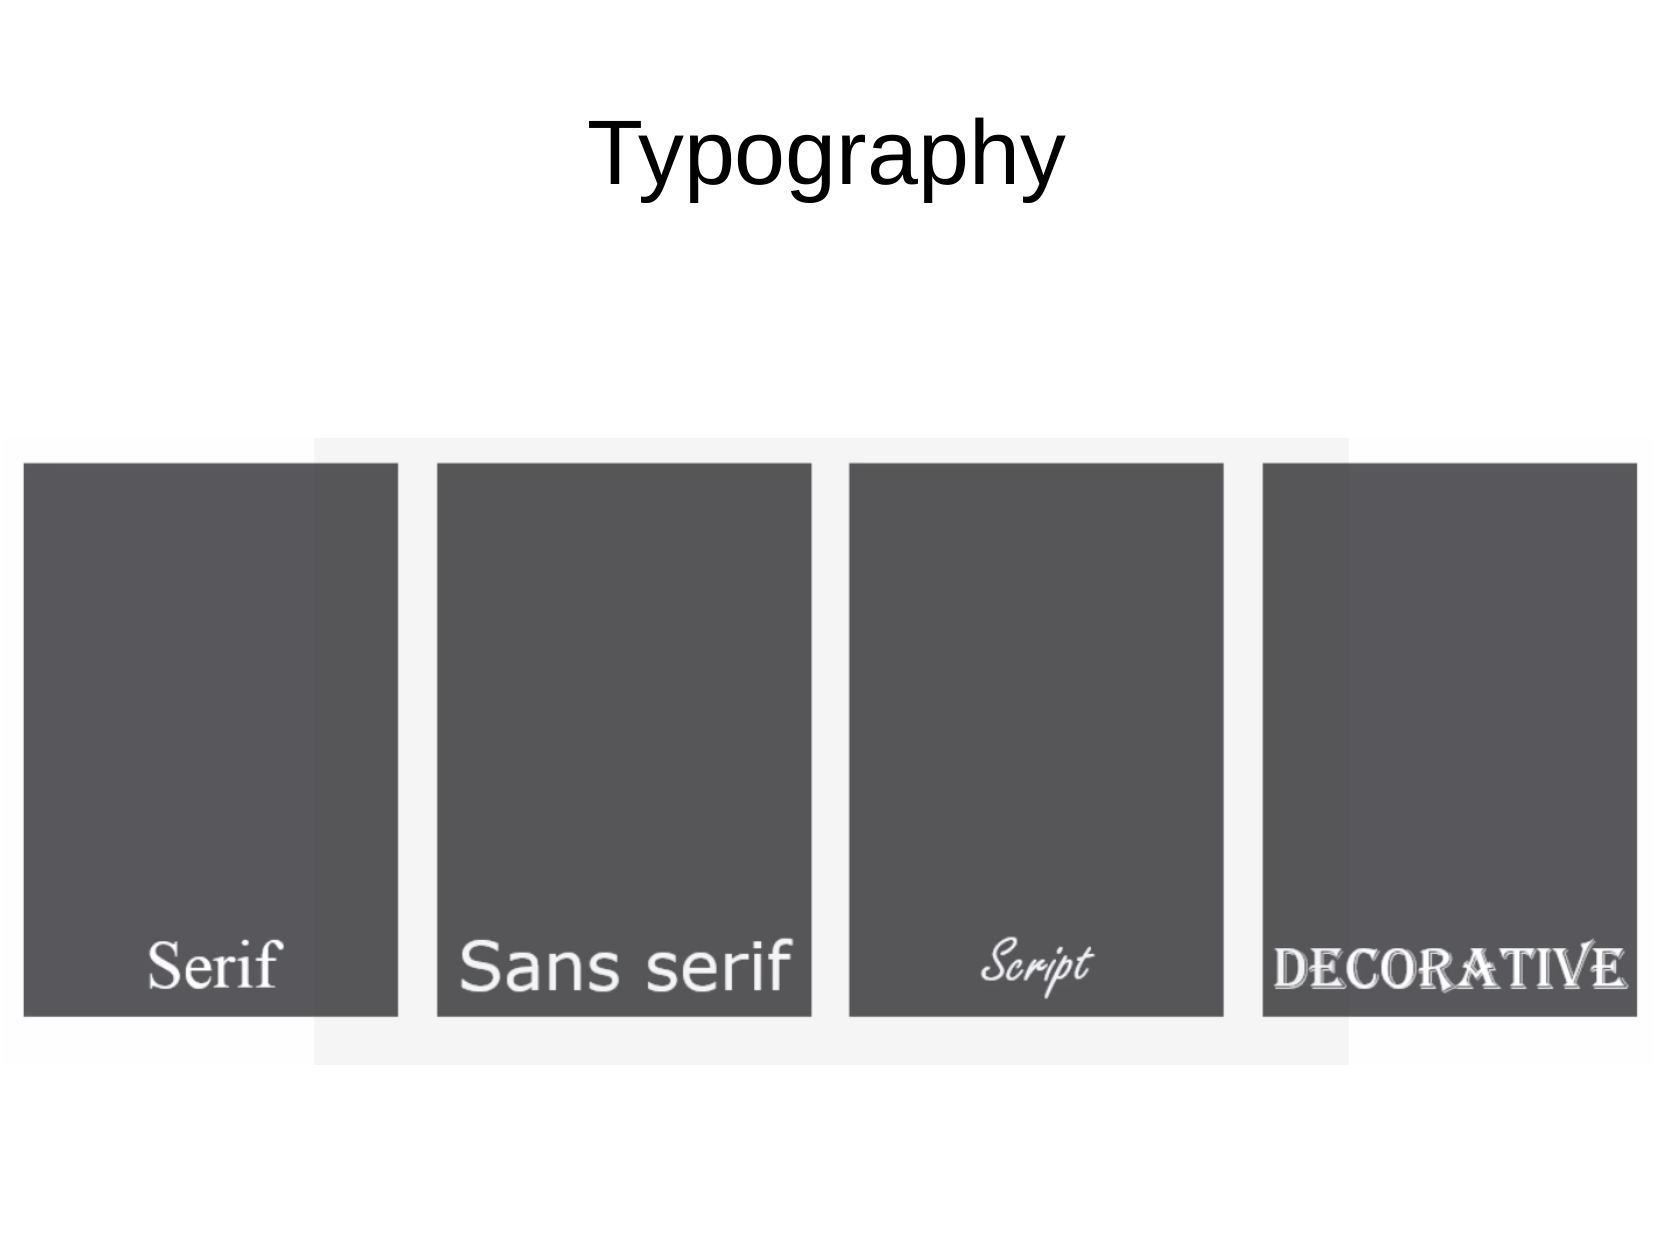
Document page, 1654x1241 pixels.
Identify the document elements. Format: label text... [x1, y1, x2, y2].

title Typography [82, 49, 1571, 257]
picture [3, 438, 1654, 1065]
